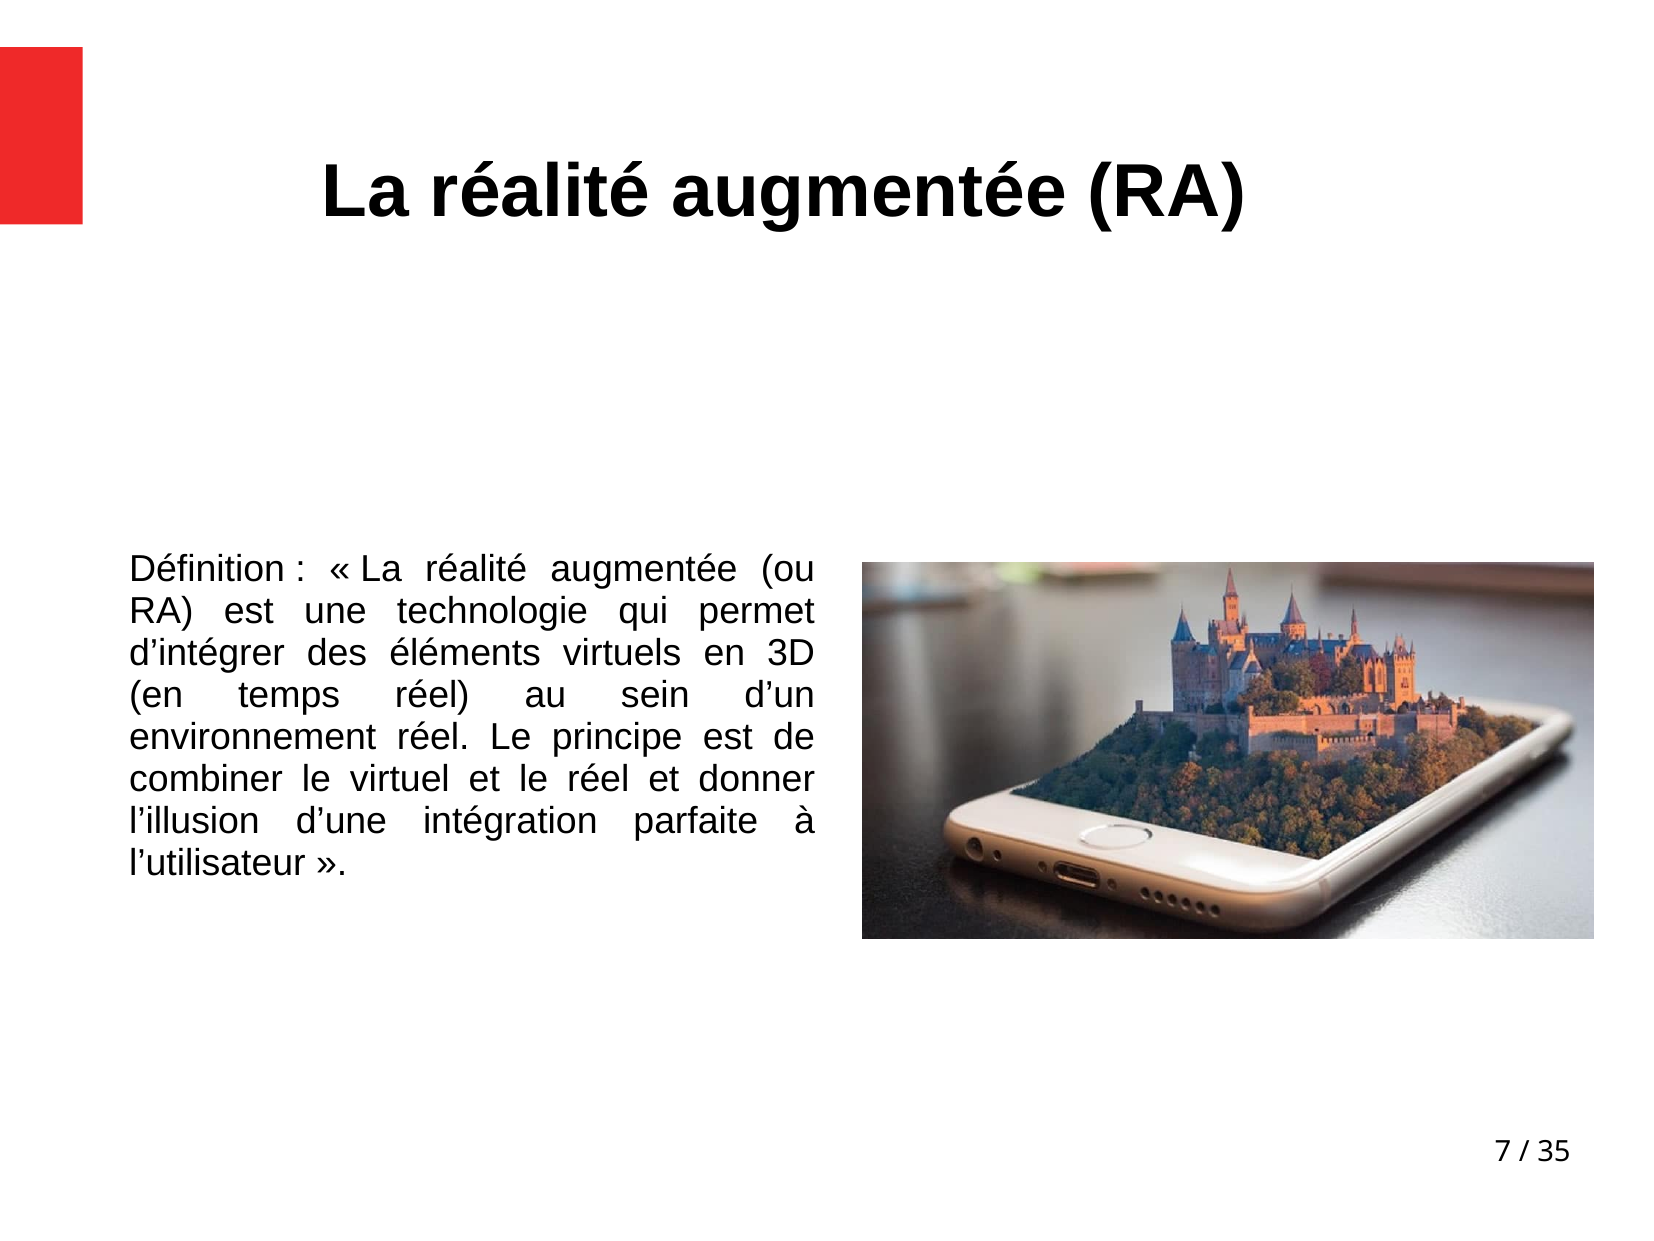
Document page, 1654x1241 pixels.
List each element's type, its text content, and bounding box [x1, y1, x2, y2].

title La réalité augmentée (RA) [94, 59, 1501, 296]
list Définition : « La réalité augmentée (ou RA) est une technologie qui permet d’intégrer des éléments virtuels en 3D (en temps réel) au sein d’un environnement réel. Le principe est de combiner le virtuel et le réel et donner l’illusion d’une intégration parfaite à l’utilisateur ». [129, 547, 815, 1182]
picture [862, 562, 1594, 939]
